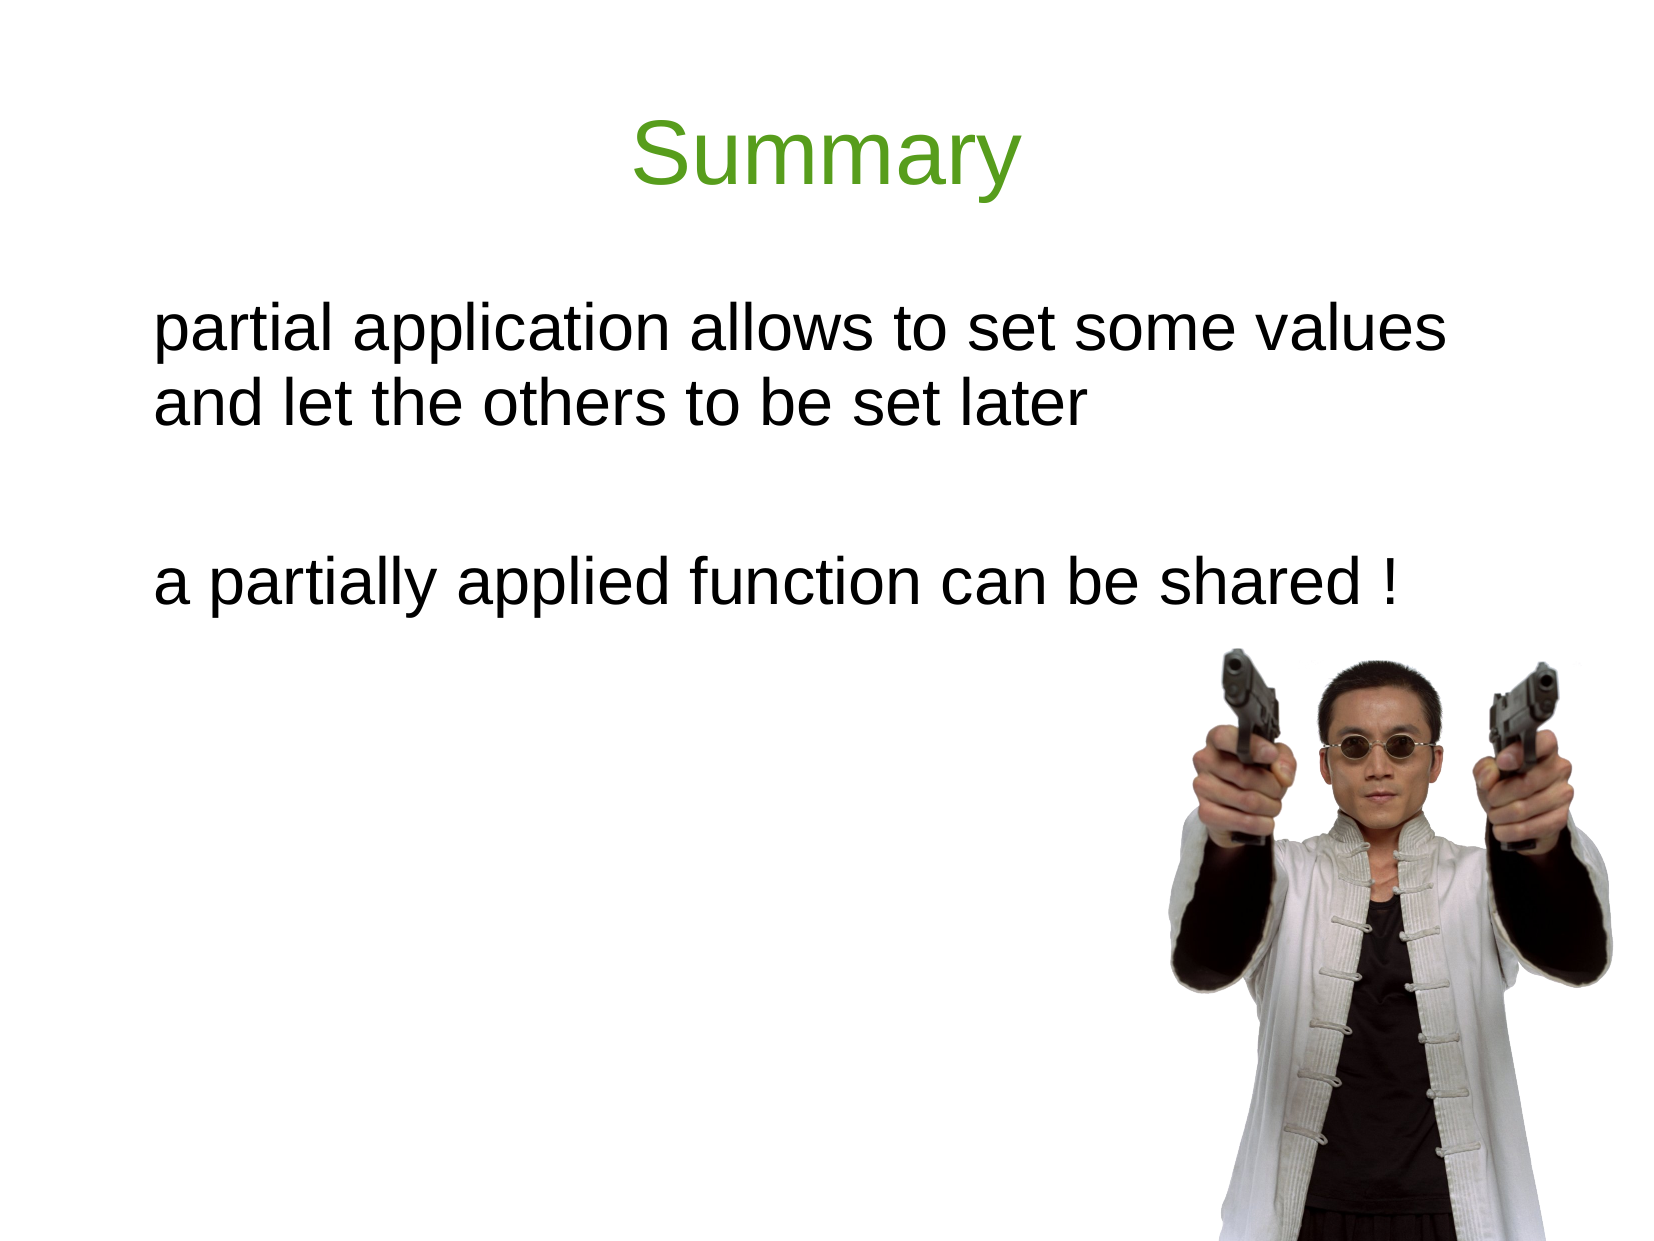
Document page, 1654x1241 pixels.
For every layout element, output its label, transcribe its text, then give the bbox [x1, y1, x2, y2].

picture [1125, 630, 1654, 1241]
list partial application allows to set some values and let the others to be set later a partially applied function can be shared ! [82, 290, 1571, 1010]
title Summary [82, 49, 1571, 257]
